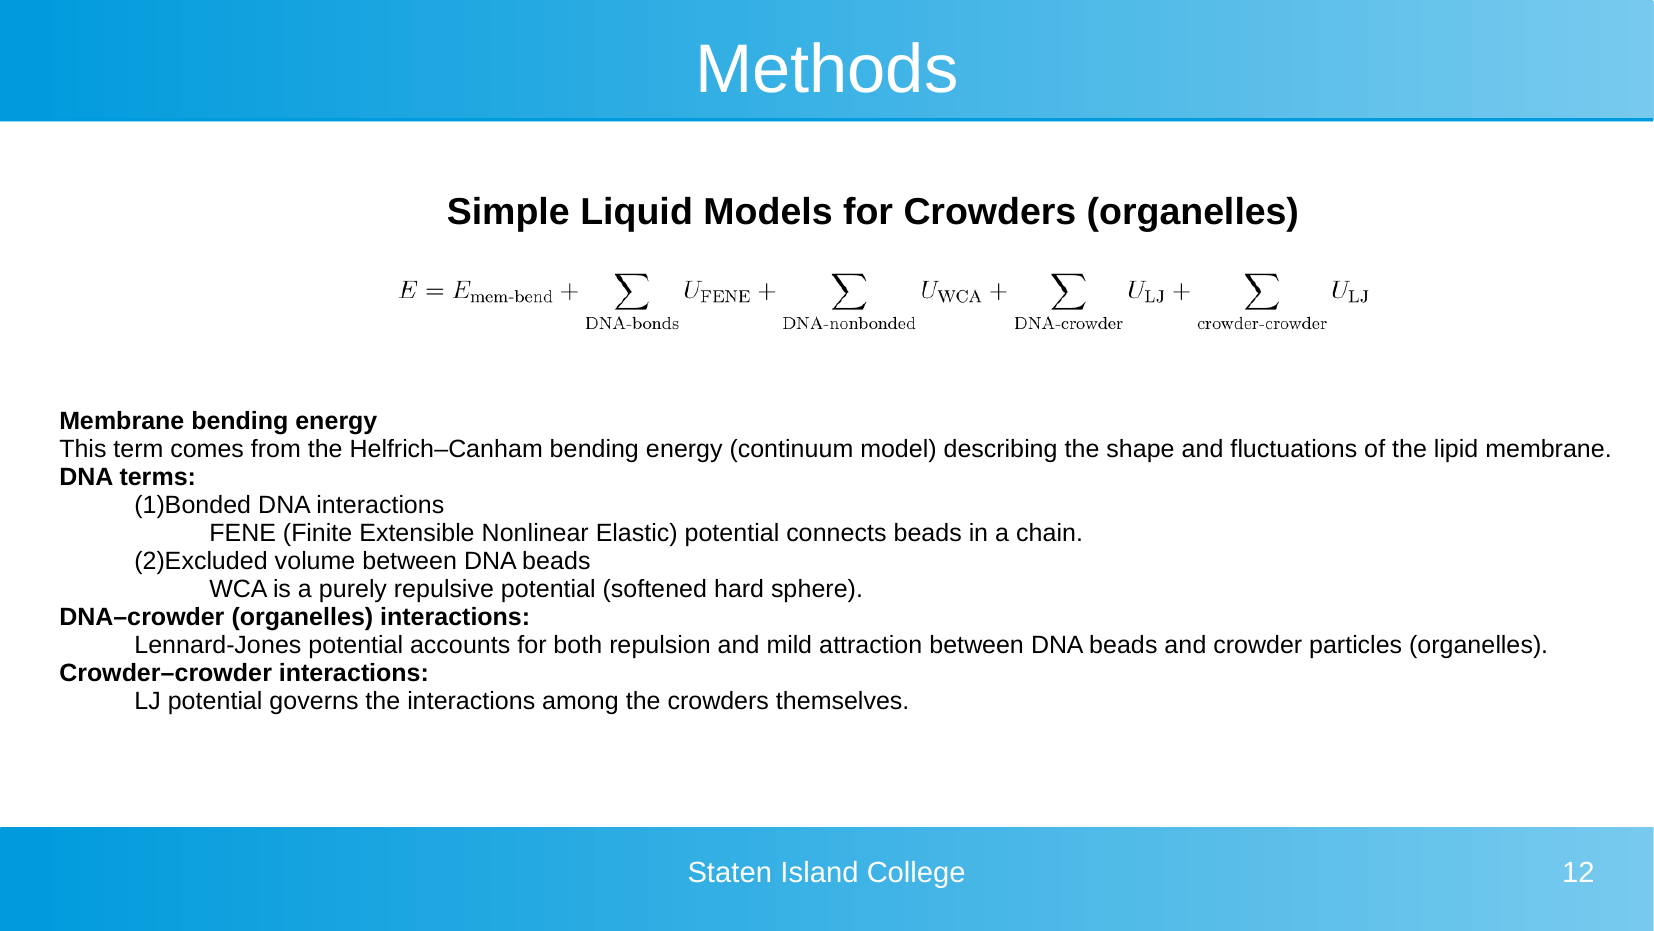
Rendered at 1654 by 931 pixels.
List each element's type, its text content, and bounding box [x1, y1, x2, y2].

text_box Membrane bending energy This term comes from the Helfrich–Canham bending energy (continuum model) describing the shape and fluctuations of the lipid membrane. DNA terms: (1)Bonded DNA interactions FENE (Finite Extensible Nonlinear Elastic) potential connects beads in a chain. (2)Excluded volume between DNA beads WCA is a purely repulsive potential (softened hard sphere). DNA–crowder (organelles) interactions: Lennard-Jones potential accounts for both repulsion and mild attraction between DNA beads and crowder particles (organelles). Crowder–crowder interactions: LJ potential governs the interactions among the crowders themselves. [44, 399, 1641, 766]
picture [397, 263, 1370, 336]
title Methods [59, 29, 1595, 108]
text_box Simple Liquid Models for Crowders (organelles) [432, 183, 1384, 251]
